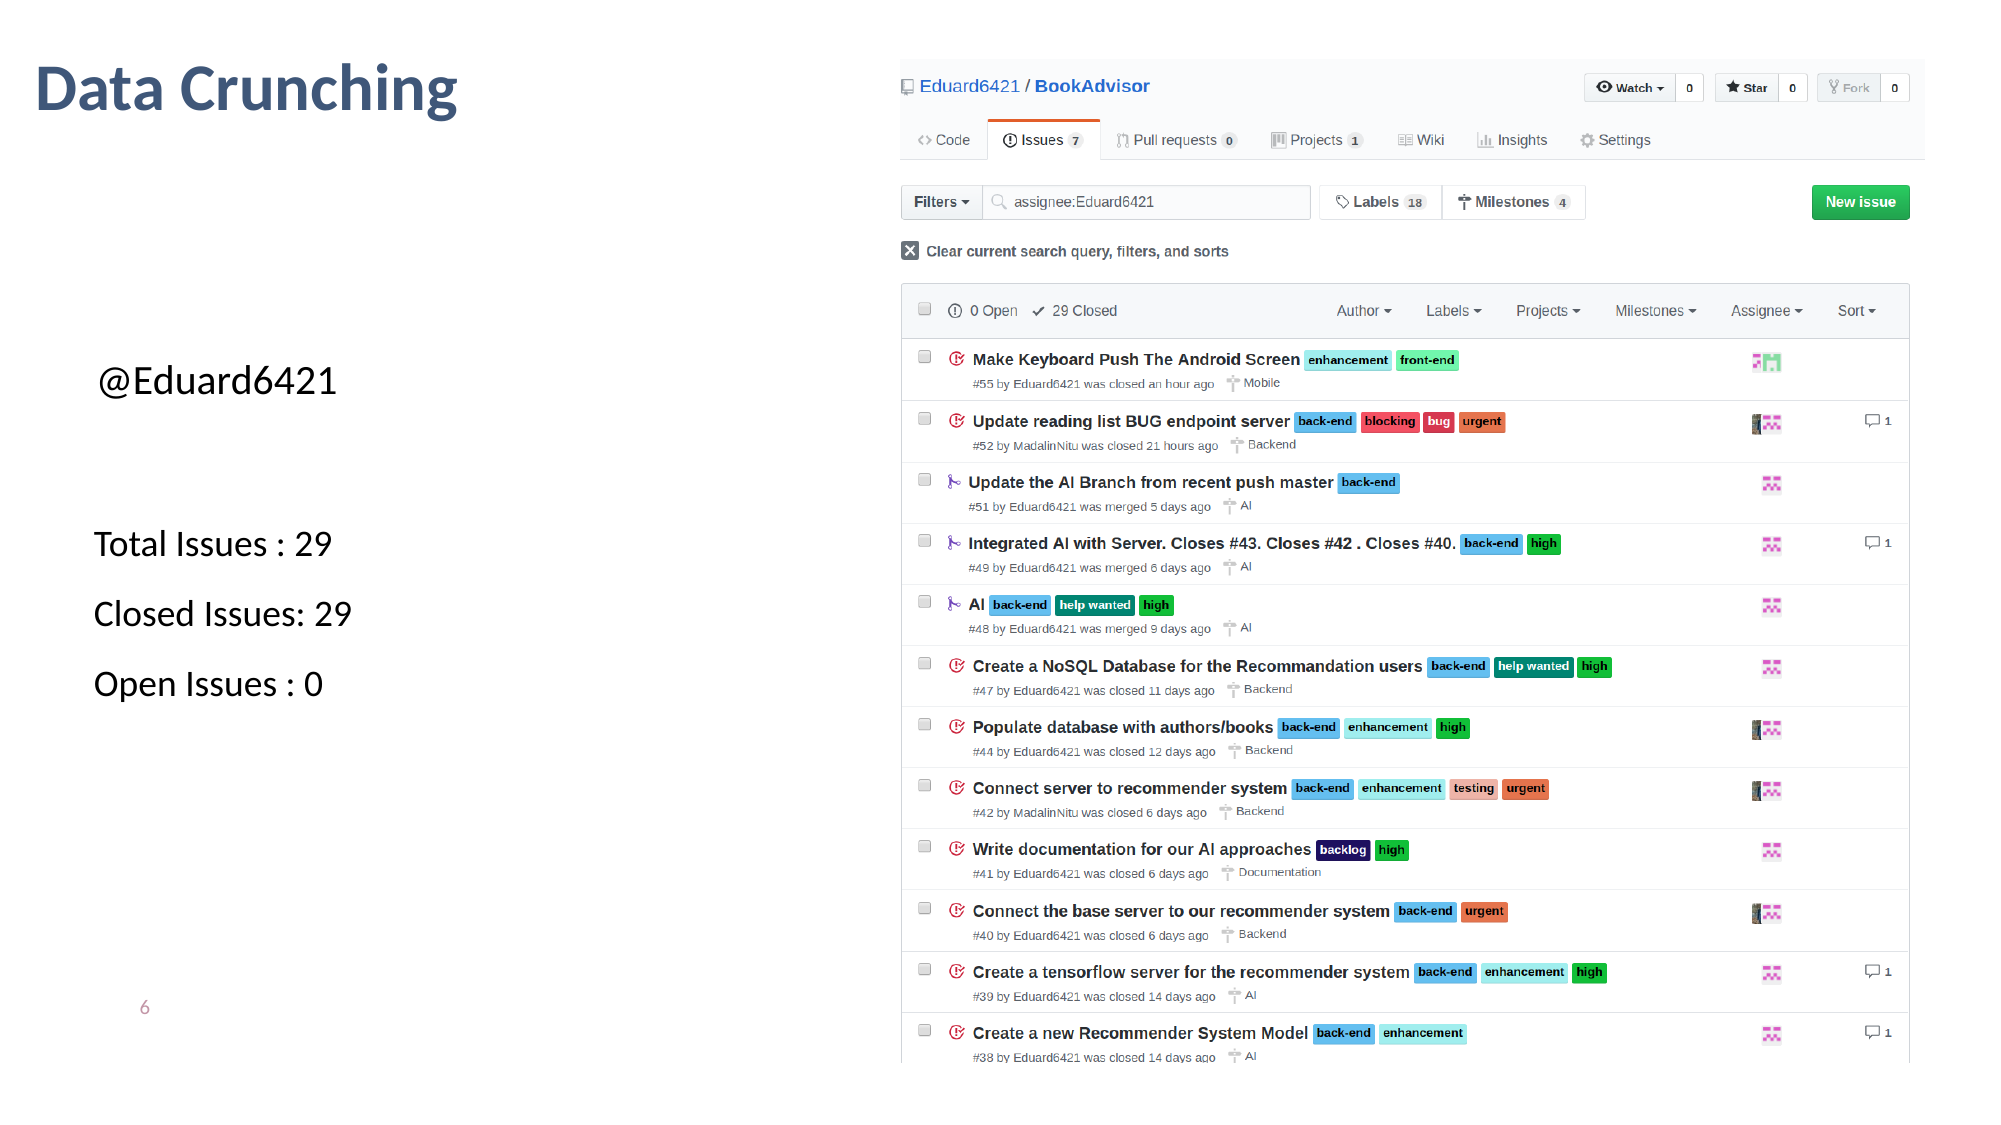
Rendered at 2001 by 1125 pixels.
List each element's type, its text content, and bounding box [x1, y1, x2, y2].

picture [900, 59, 1925, 1063]
list Total Issues : 29 Closed Issues: 29 Open Issues : 0 [88, 523, 841, 811]
title Data Crunching [30, 41, 721, 136]
list @Eduard6421 [90, 358, 842, 646]
slide_number <number> [105, 993, 170, 1033]
